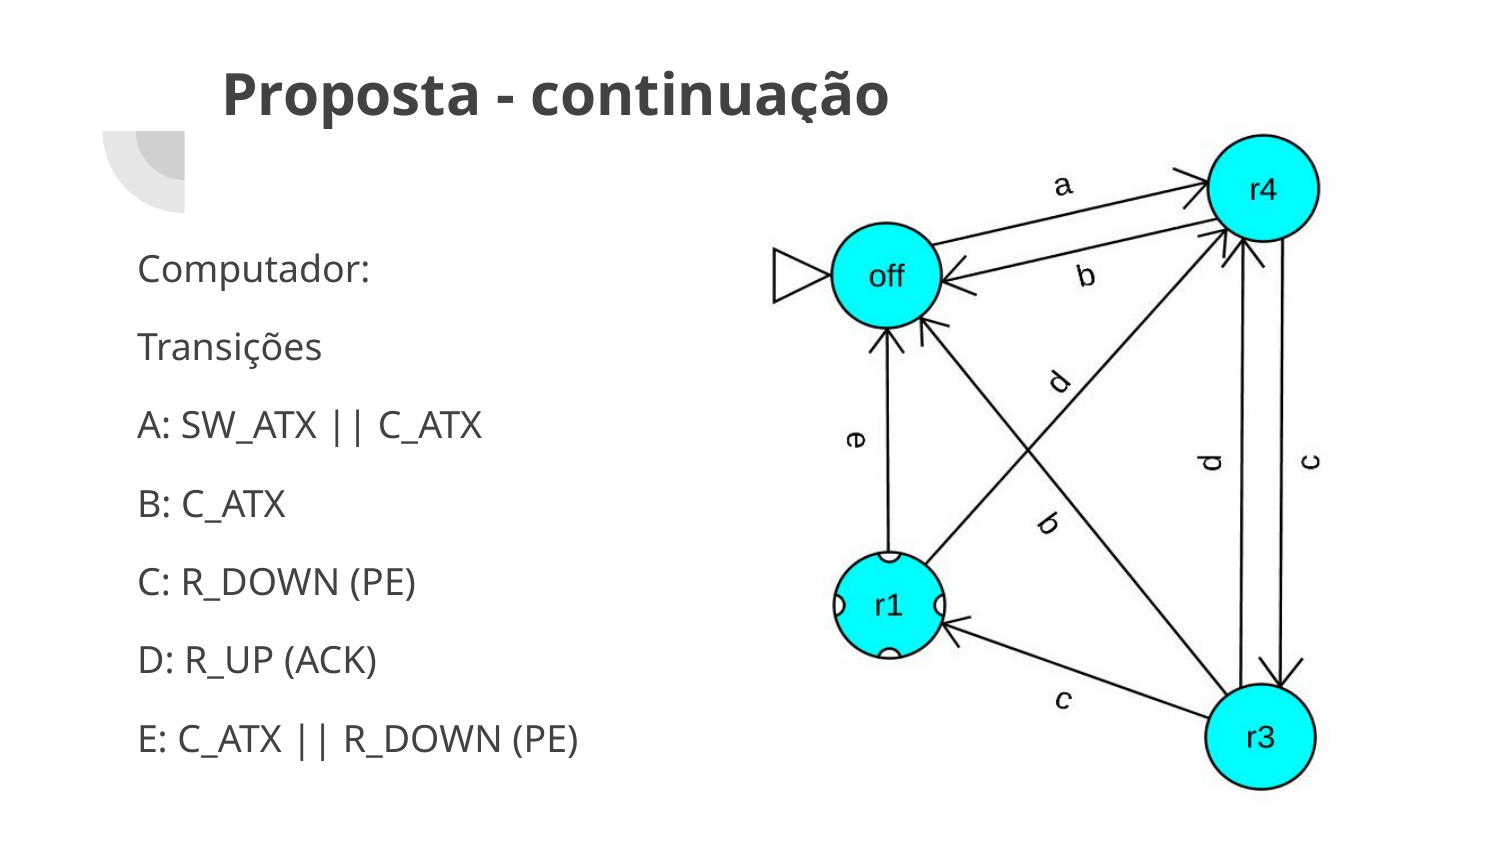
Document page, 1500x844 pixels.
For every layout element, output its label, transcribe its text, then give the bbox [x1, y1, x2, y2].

title Proposta - continuação [206, 42, 1360, 207]
picture [750, 123, 1360, 805]
list Computador: Transições A: SW_ATX || C_ATX B: C_ATX C: R_DOWN (PE) D: R_UP (ACK) E: C_ATX || R_DOWN (PE) [122, 229, 1445, 807]
